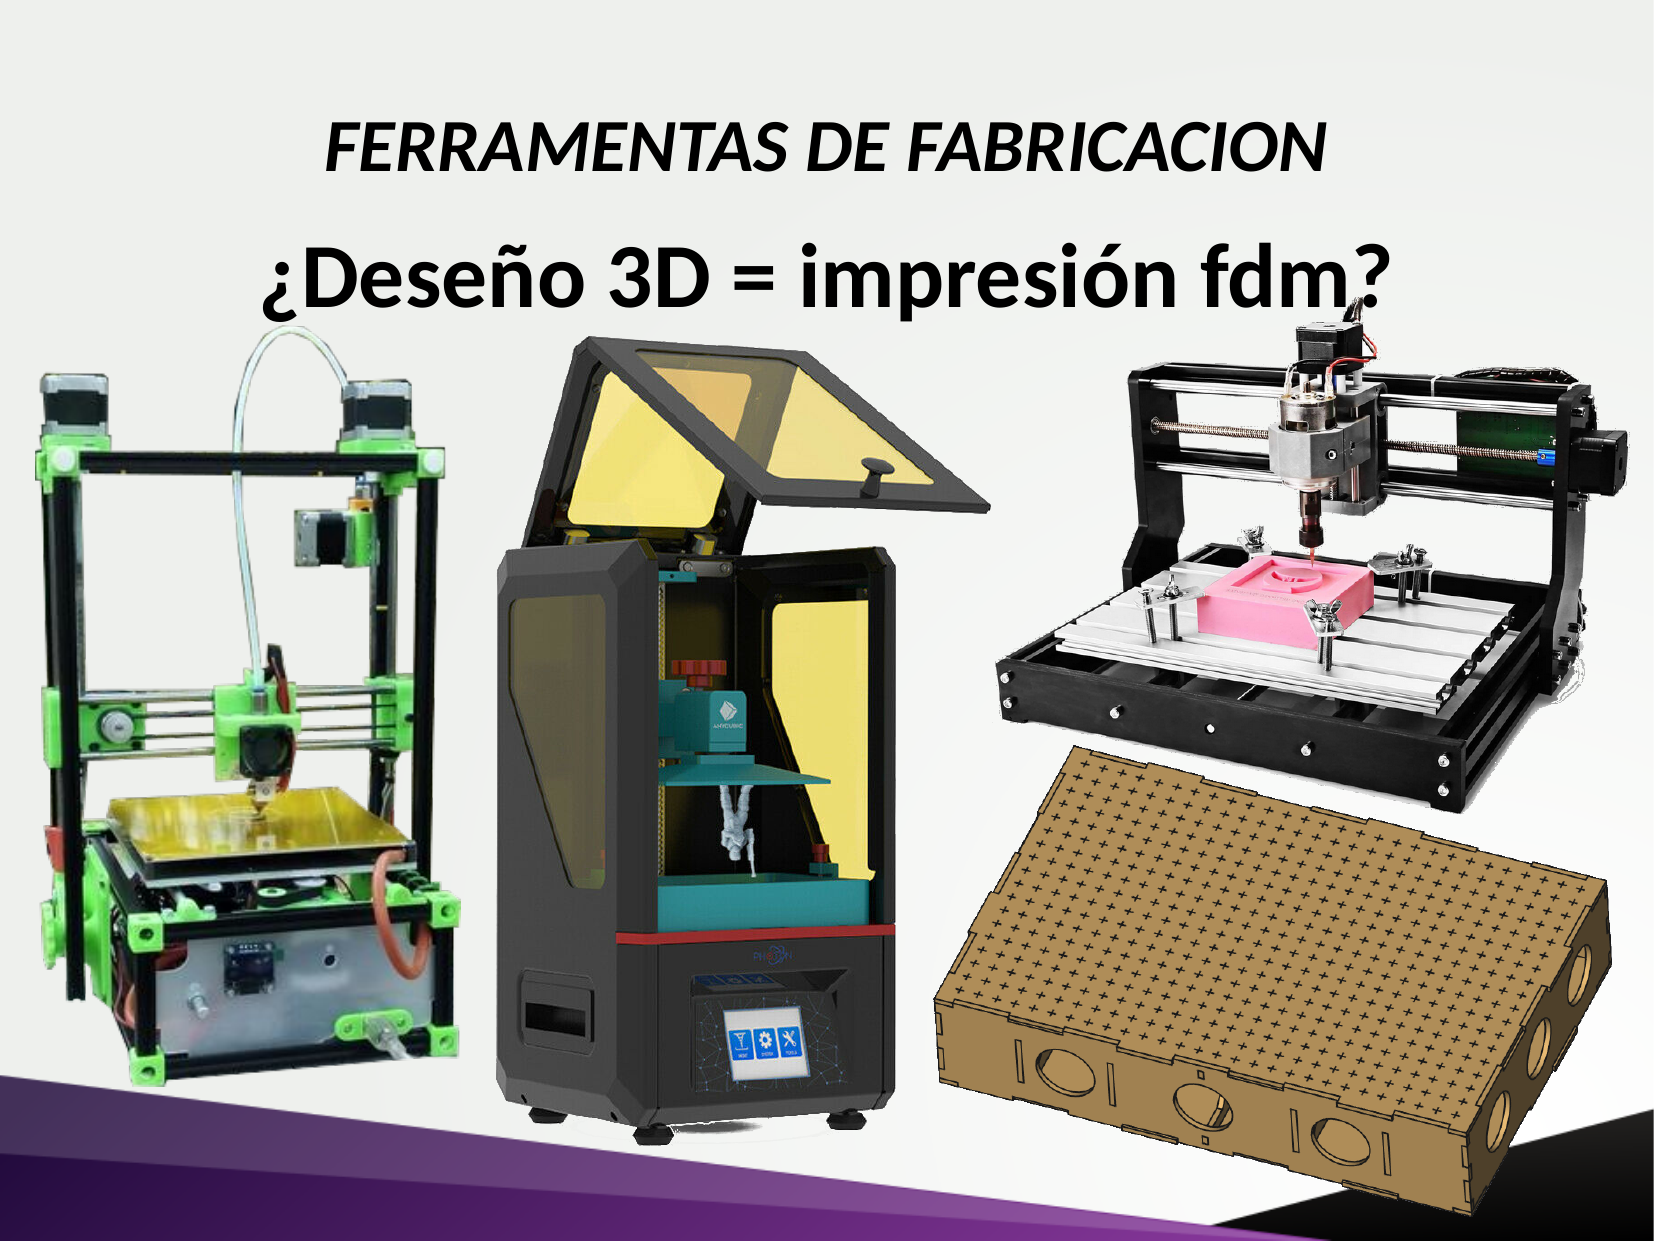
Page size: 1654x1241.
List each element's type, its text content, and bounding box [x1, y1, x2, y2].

title FERRAMENTAS DE FABRICACION [70, 45, 1583, 261]
picture [0, 0, 1654, 1241]
title ¿Deseño 3D = impresión fdm? [41, 177, 1613, 392]
